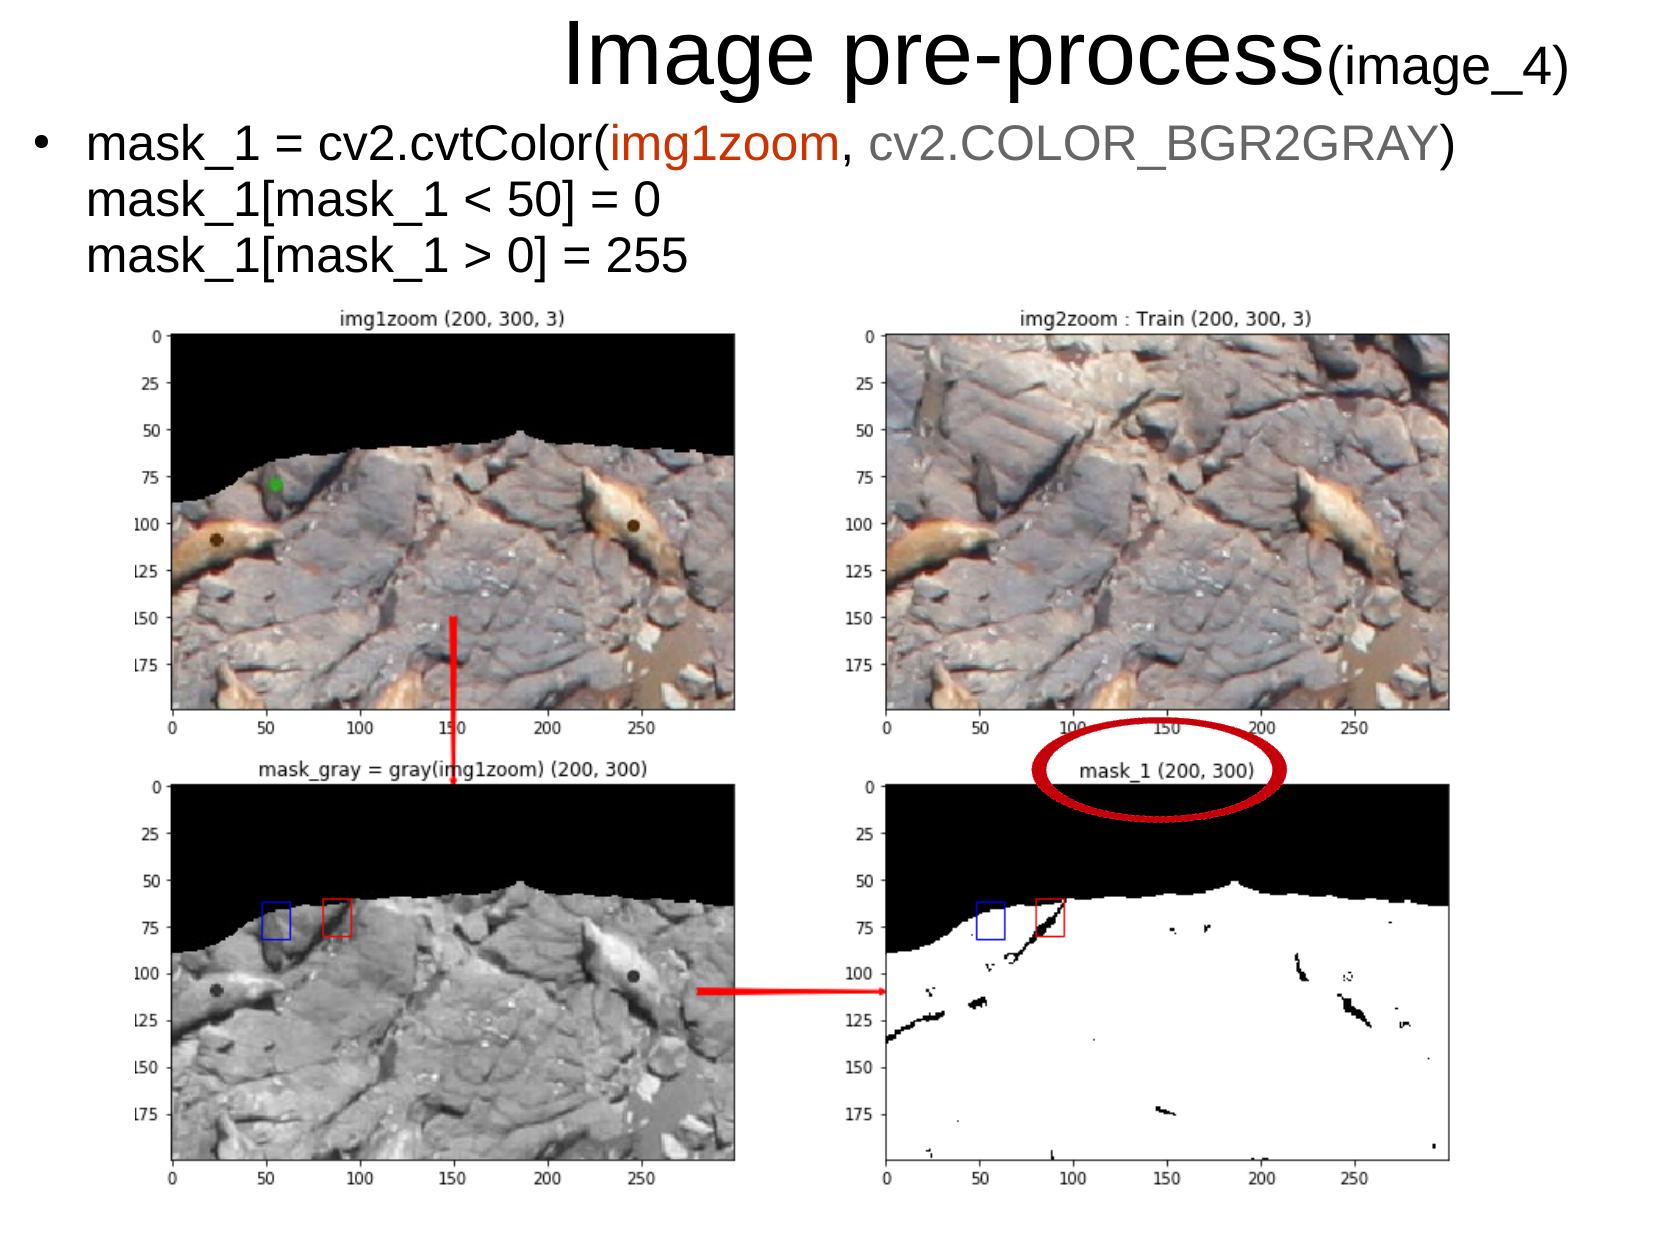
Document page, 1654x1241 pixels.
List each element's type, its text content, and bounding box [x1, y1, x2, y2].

list mask_1 = cv2.cvtColor(img1zoom, cv2.COLOR_BGR2GRAY) mask_1[mask_1 < 50] = 0 mask_1[mask_1 > 0] = 255 [15, 115, 1504, 376]
text_box [1031, 717, 1287, 823]
picture [135, 290, 1475, 1191]
title Image pre-process(image_4) [82, 0, 1571, 157]
